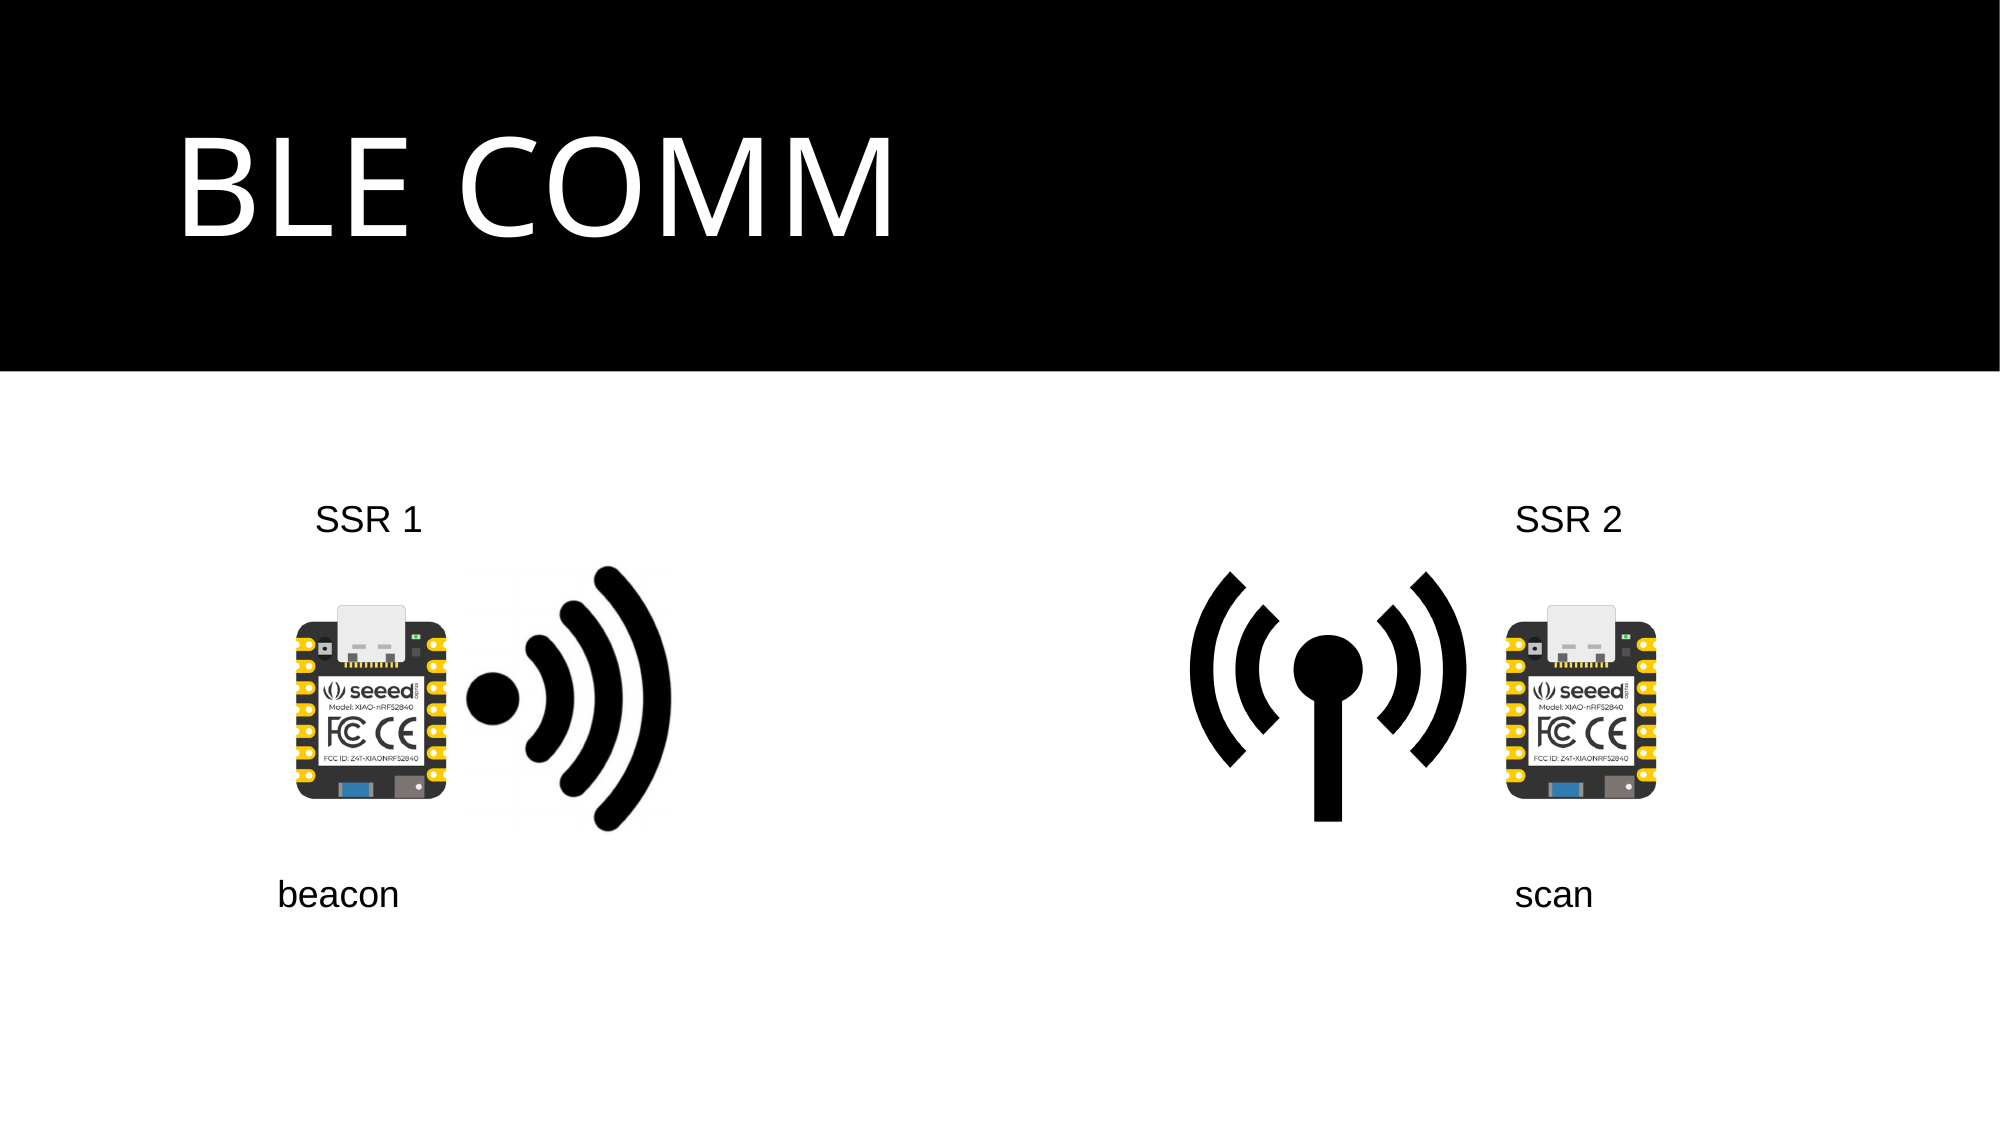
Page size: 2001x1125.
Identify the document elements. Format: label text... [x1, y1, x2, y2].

picture [463, 562, 676, 835]
text_box SSR 1 [299, 487, 438, 545]
picture [289, 600, 450, 803]
text_box SSR 2 [1499, 487, 1638, 545]
picture [1500, 600, 1661, 803]
text_box beacon [262, 862, 477, 920]
title BLE comm [157, 52, 1842, 331]
picture [1162, 531, 1494, 863]
text_box scan [1500, 862, 1651, 920]
